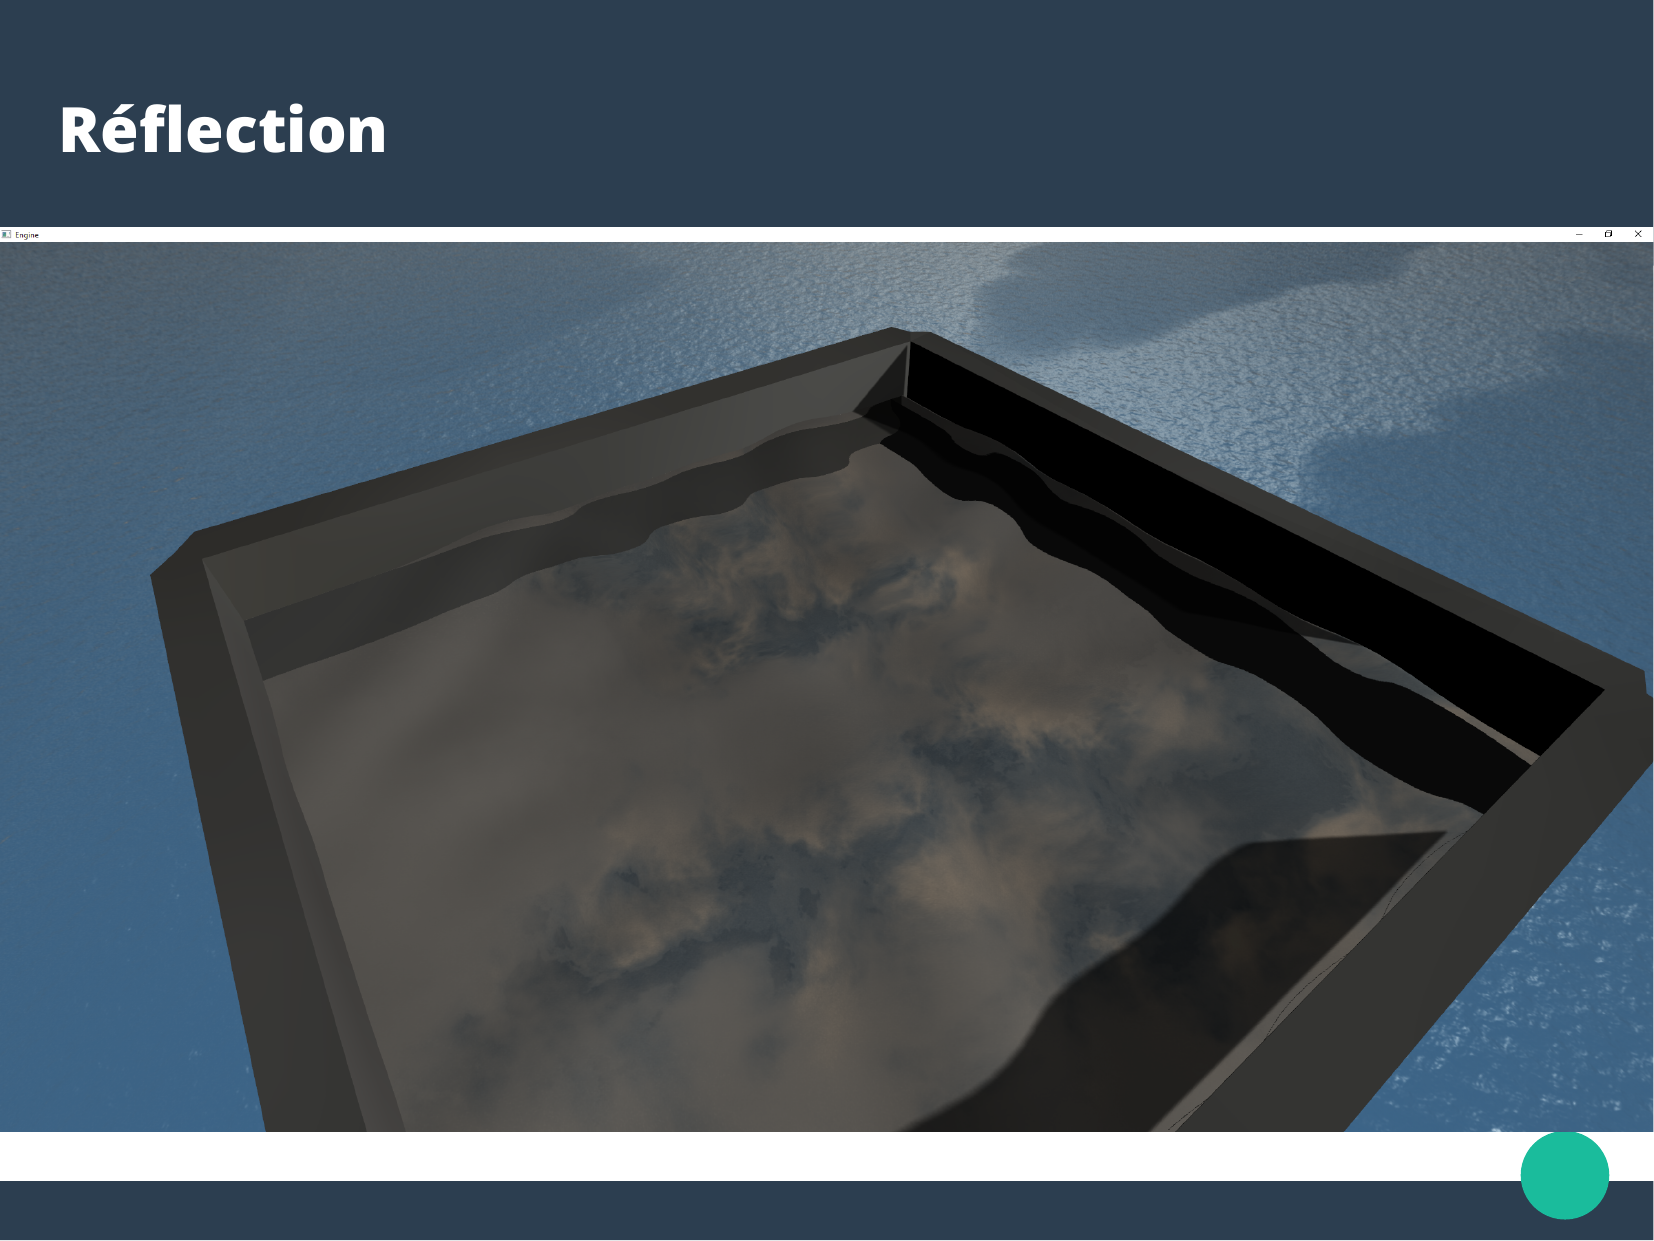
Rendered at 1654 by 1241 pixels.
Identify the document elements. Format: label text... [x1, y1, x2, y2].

title Réflection [59, 49, 1595, 207]
picture [0, 227, 1654, 1132]
